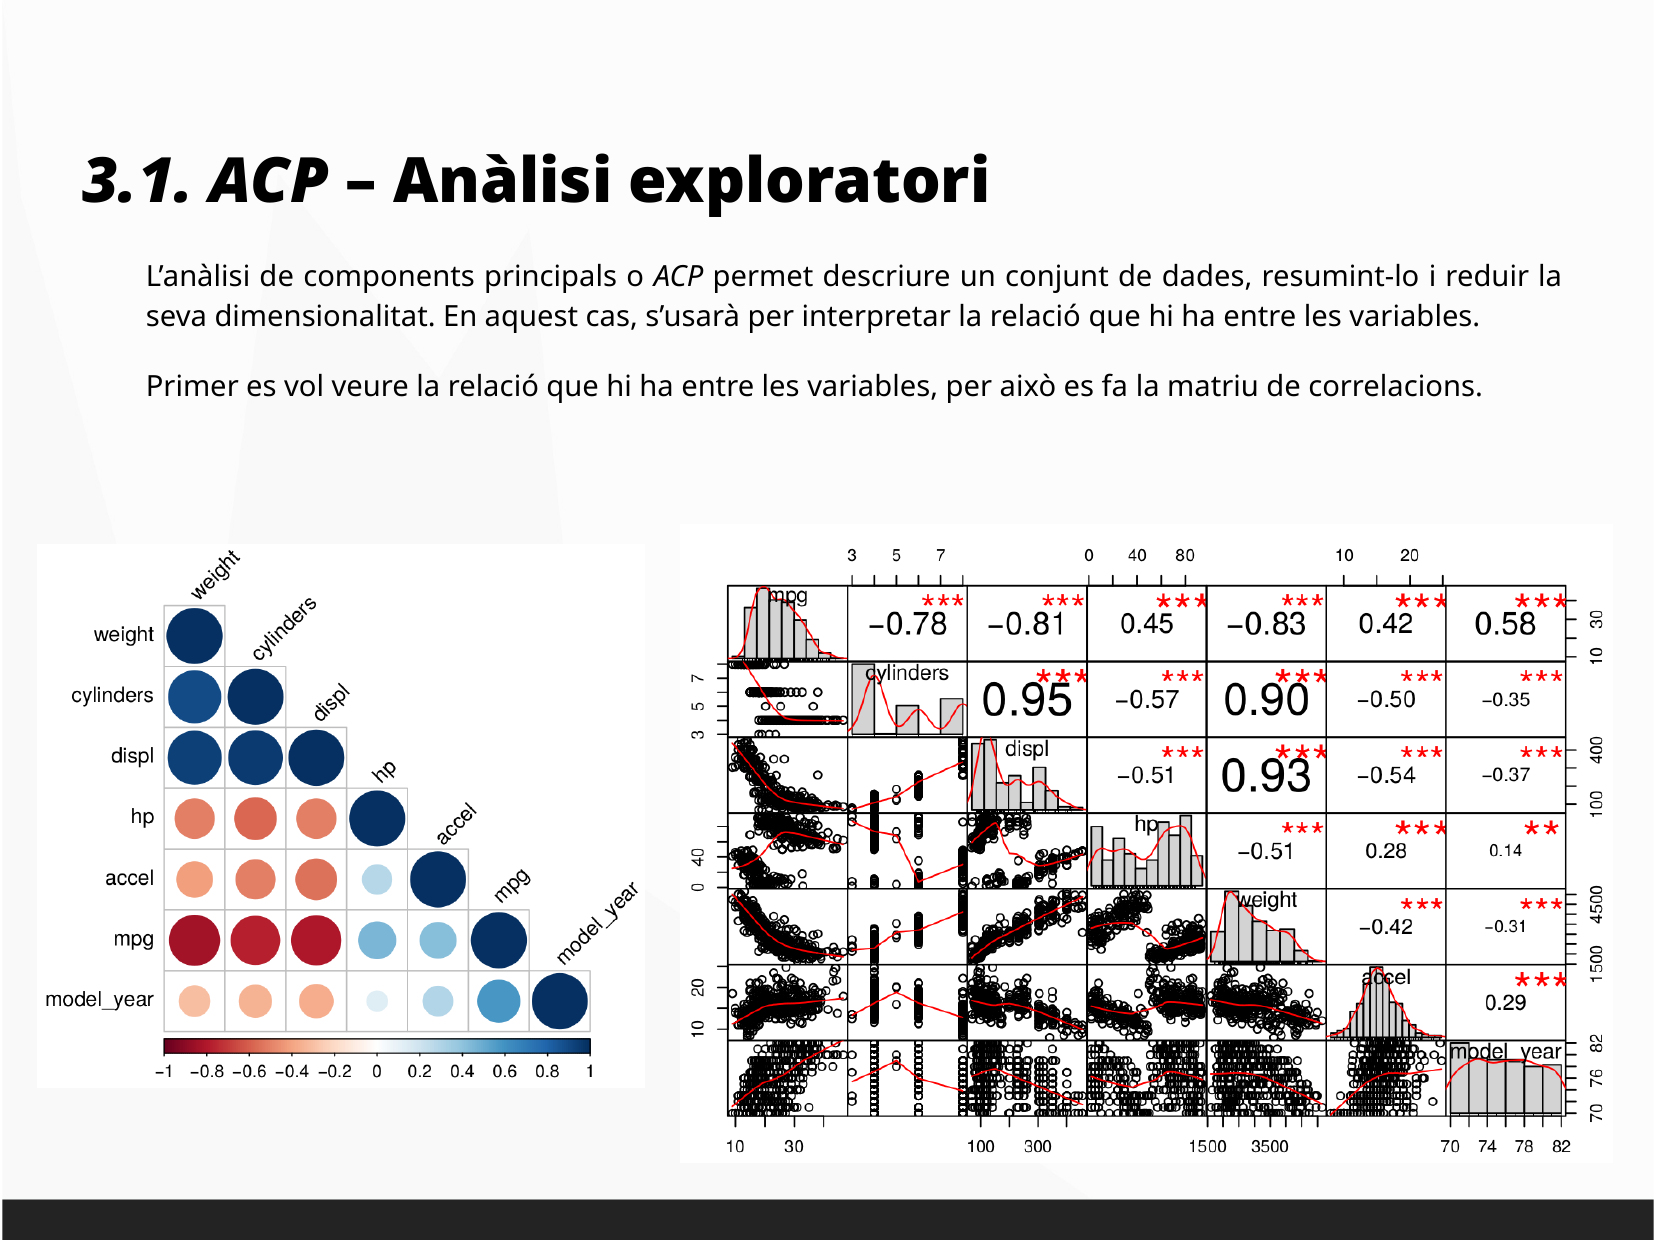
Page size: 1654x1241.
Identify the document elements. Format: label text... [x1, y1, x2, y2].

list L’anàlisi de components principals o ACP permet descriure un conjunt de dades, resumint-lo i reduir la seva dimensionalitat. En aquest cas, s’usarà per interpretar la relació que hi ha entre les variables. Primer es vol veure la relació que hi ha entre les variables, per això es fa la matriu de correlacions. [75, 255, 1564, 976]
picture [2, 0, 1654, 1241]
title 3.1. ACP – Anàlisi exploratori [82, 132, 1571, 226]
